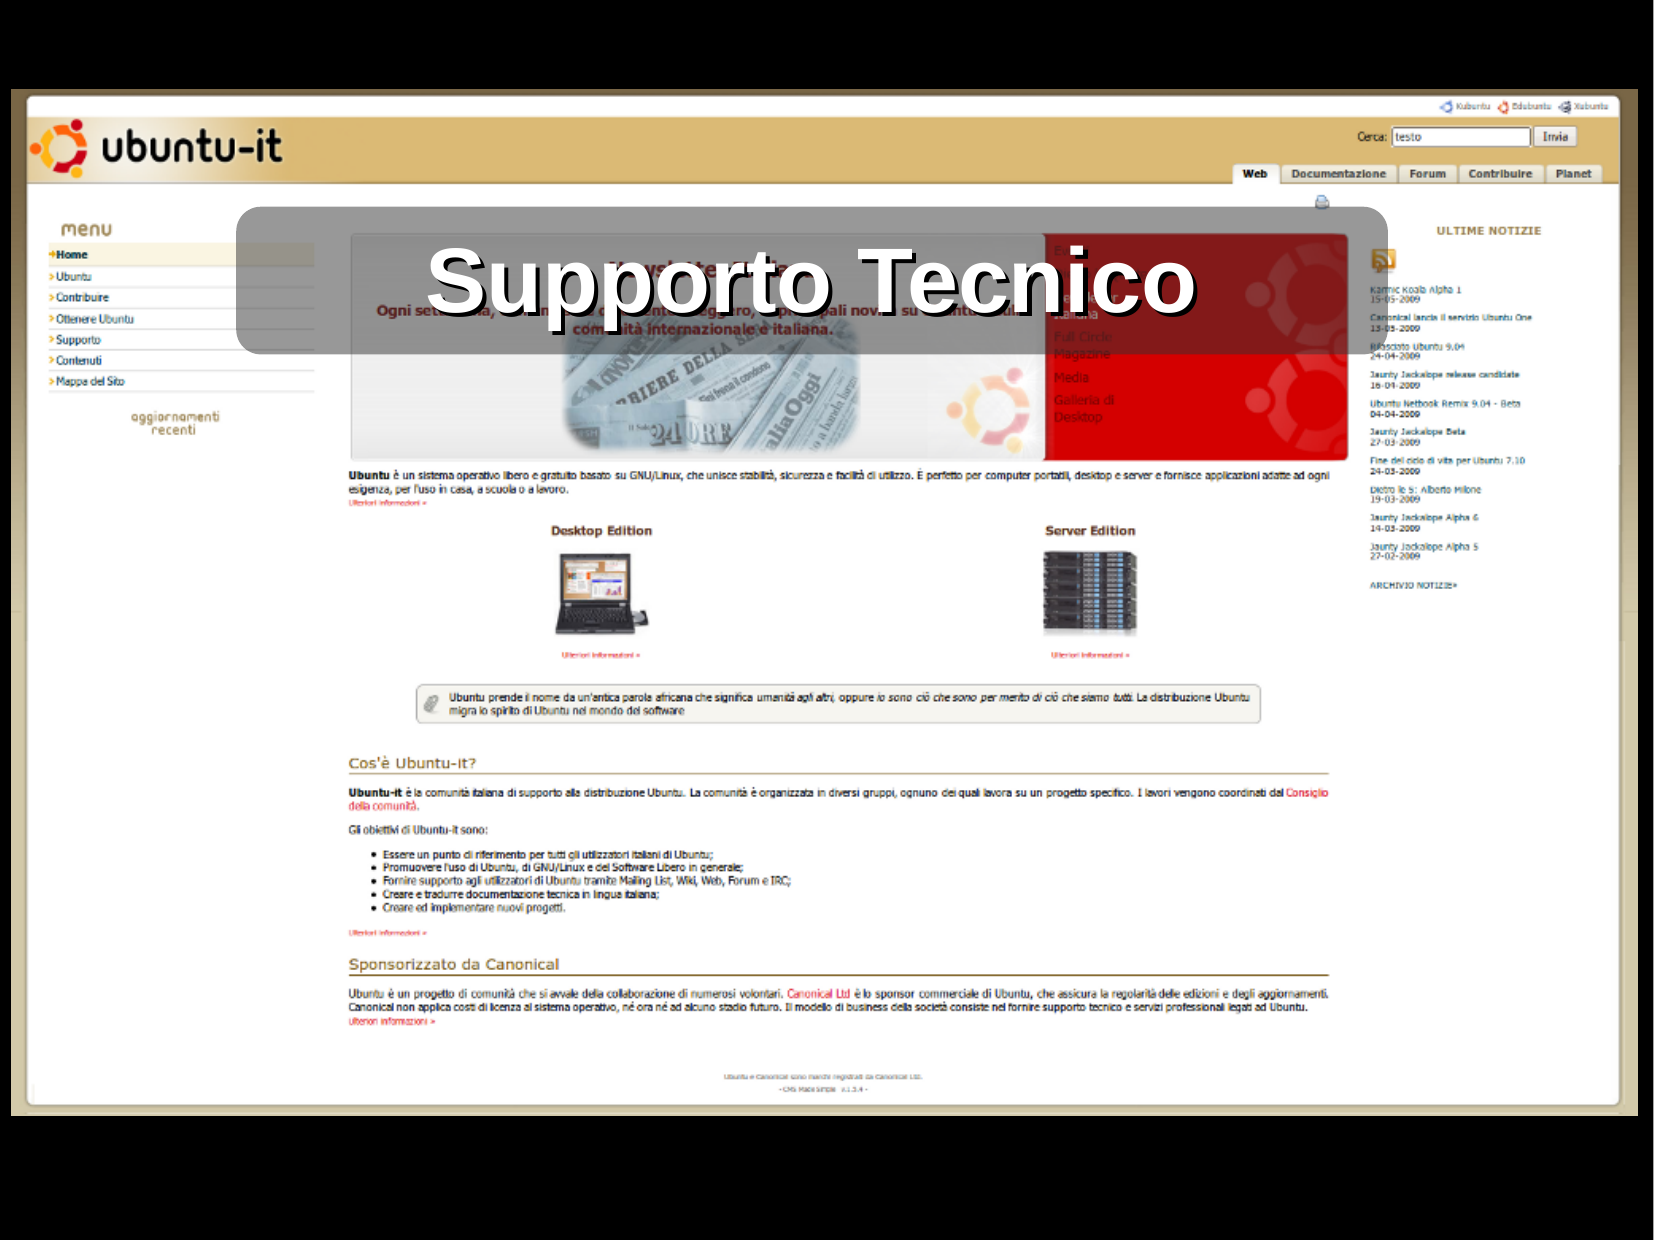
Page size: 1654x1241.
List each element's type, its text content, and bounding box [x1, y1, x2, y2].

picture [11, 89, 1638, 1116]
text_box Supporto Tecnico [236, 206, 1388, 355]
